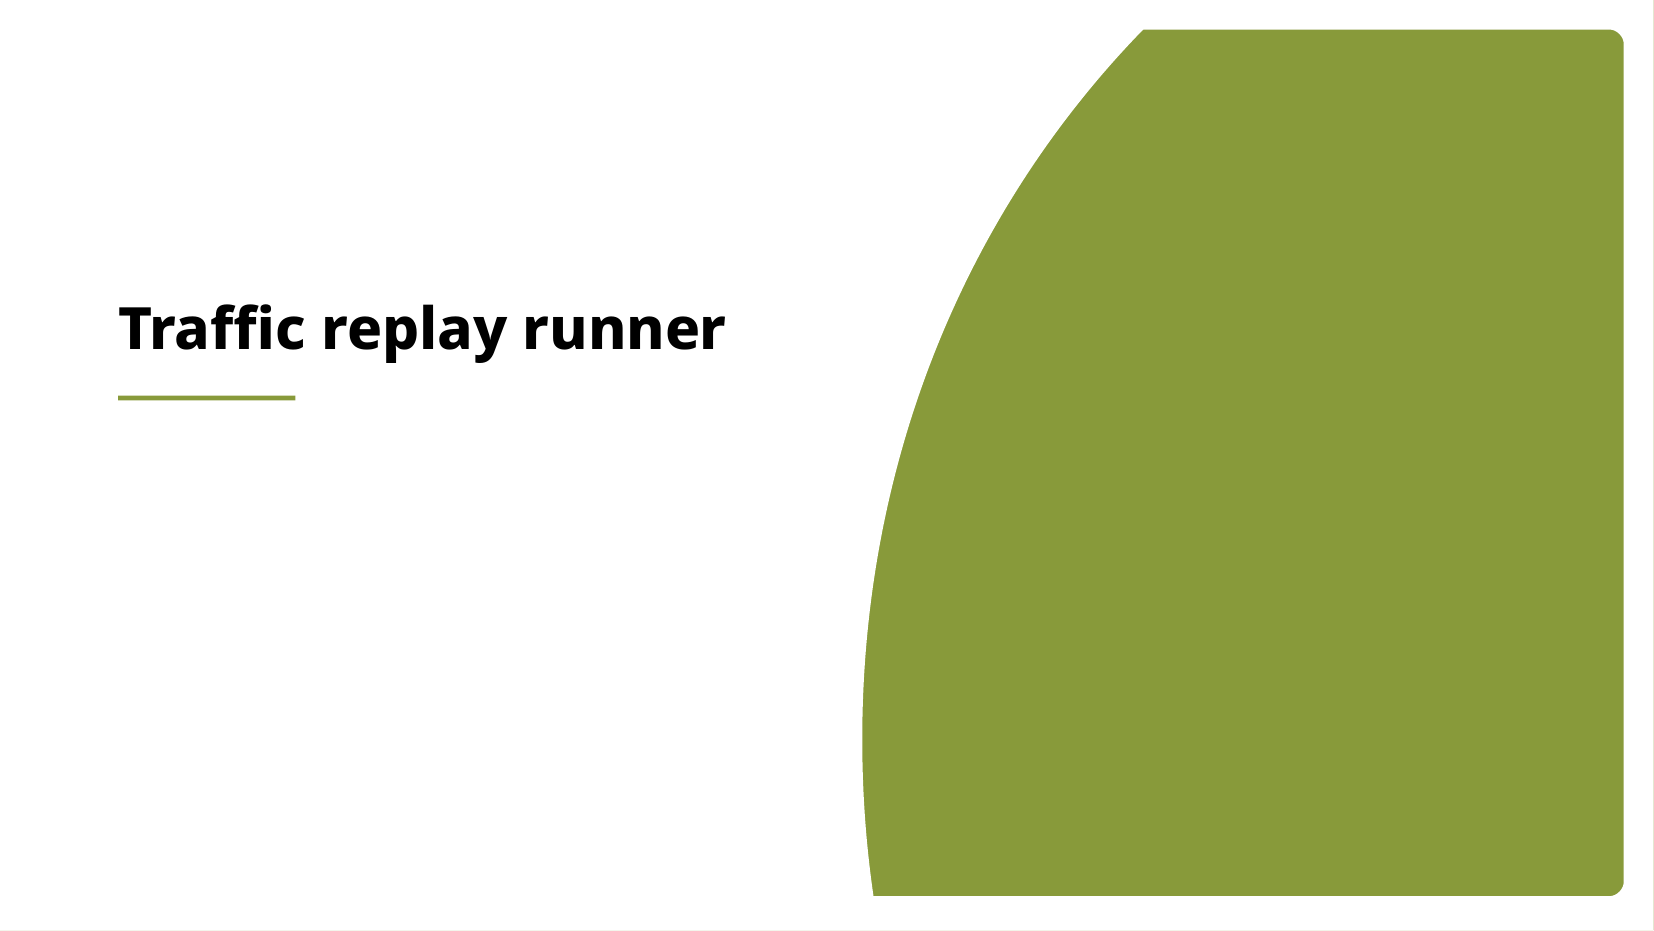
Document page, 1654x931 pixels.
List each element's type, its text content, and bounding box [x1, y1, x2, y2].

title Traffic replay runner [118, 70, 827, 367]
